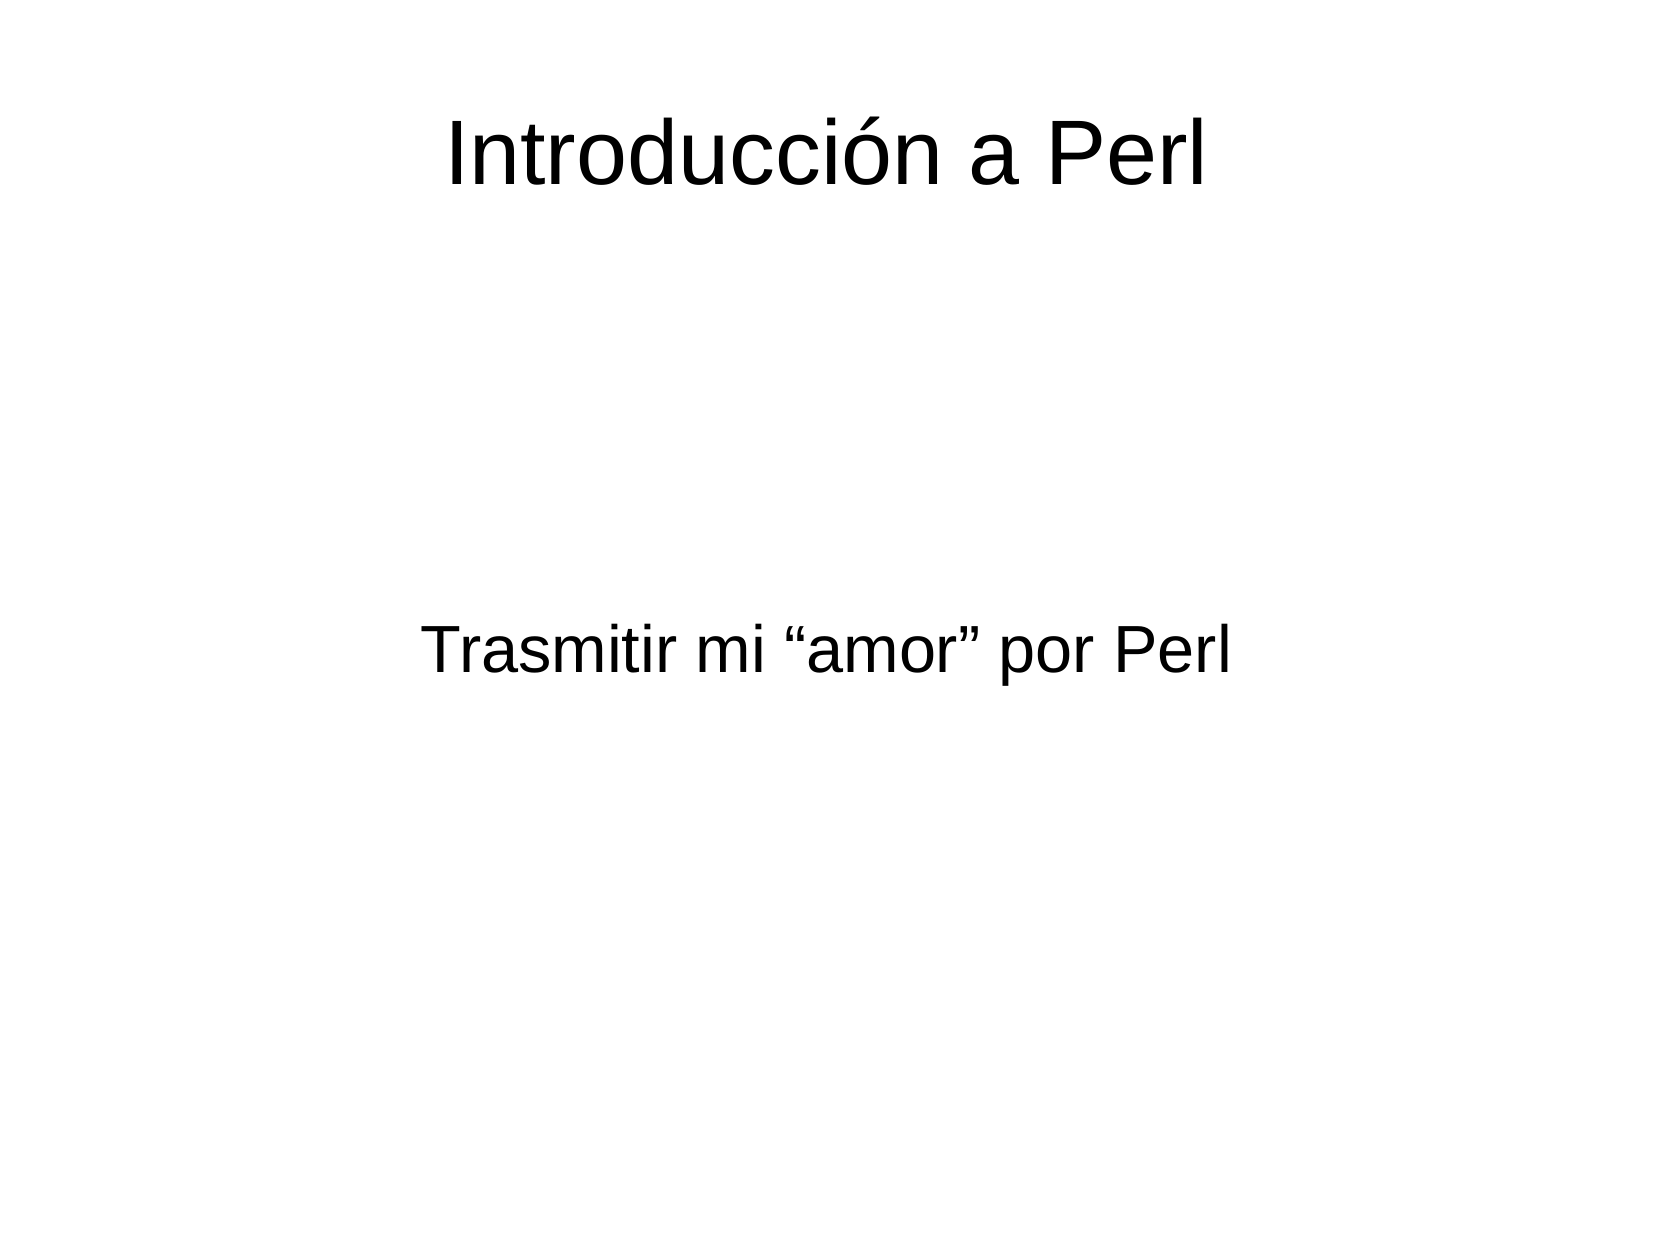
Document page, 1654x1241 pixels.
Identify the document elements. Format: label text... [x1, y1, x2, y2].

subtitle Trasmitir mi “amor” por Perl [82, 290, 1571, 1010]
title Introducción a Perl [82, 49, 1571, 257]
